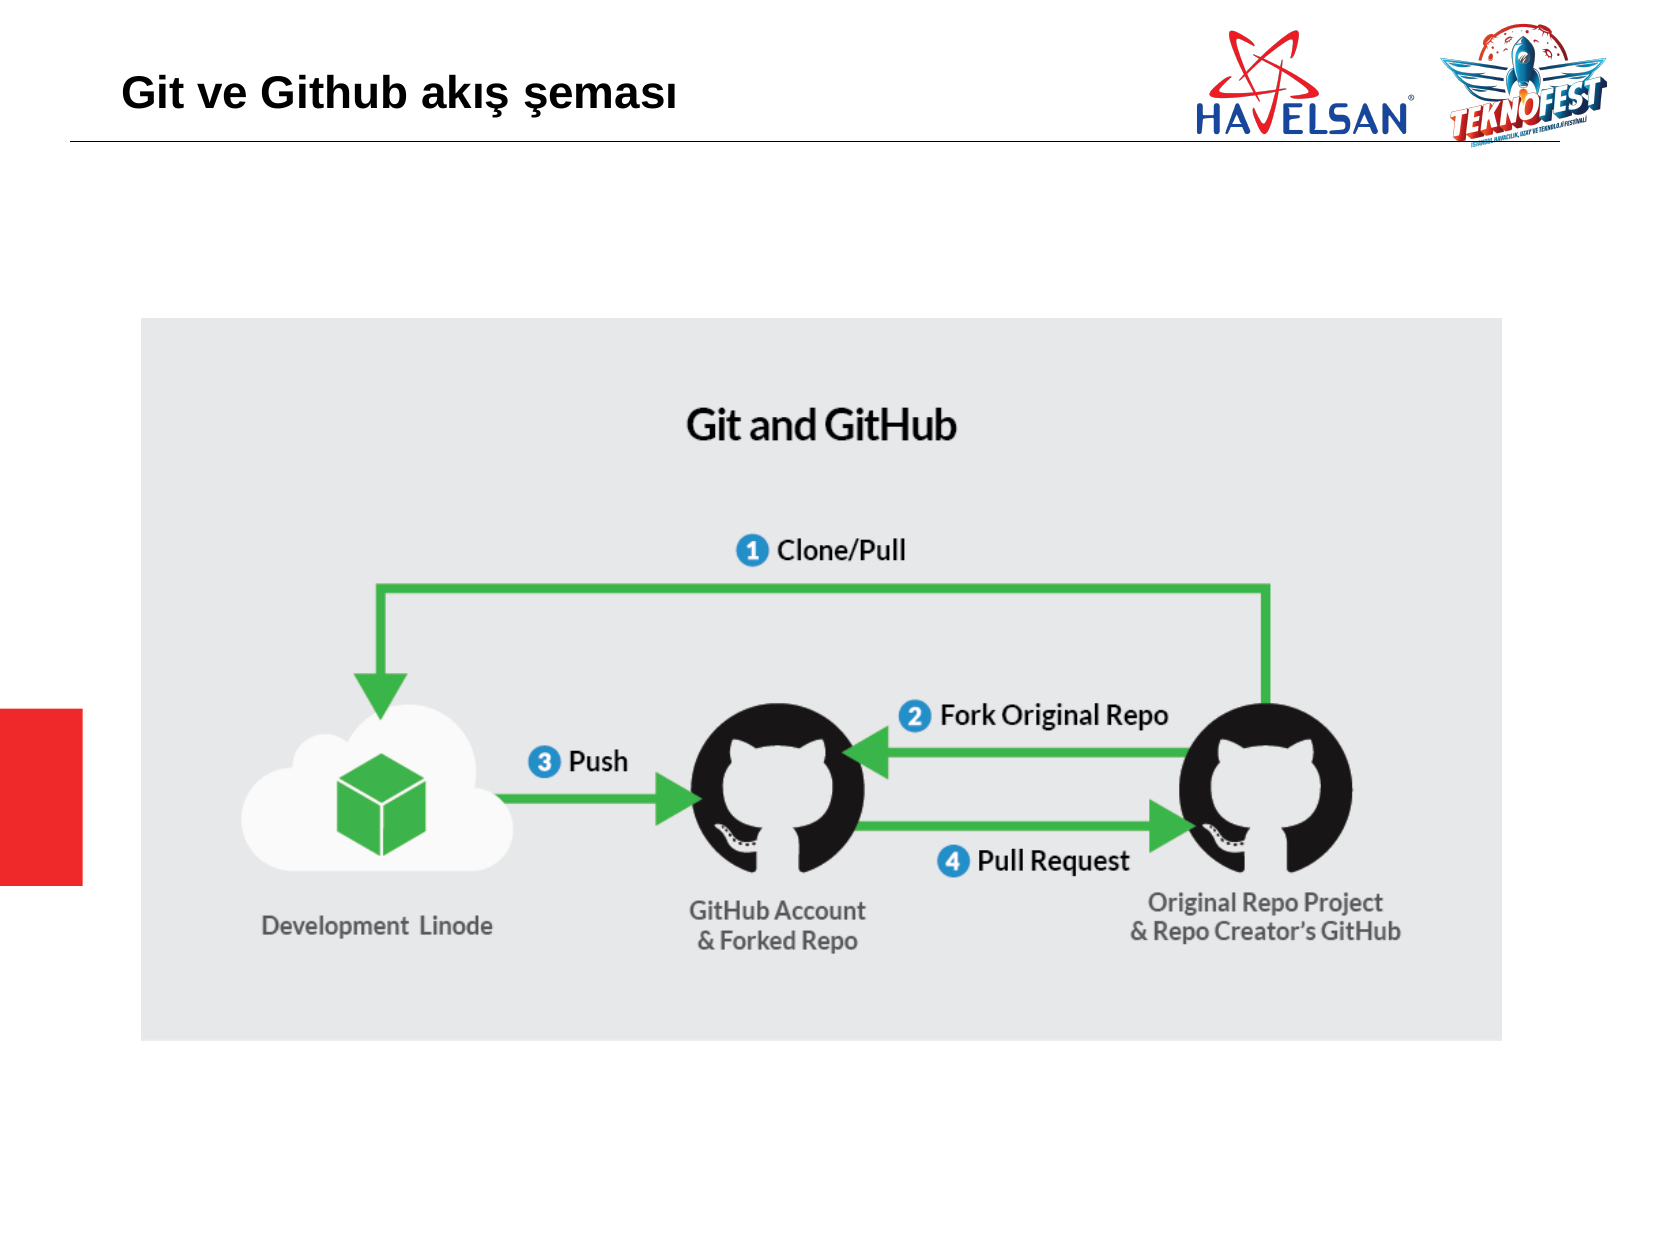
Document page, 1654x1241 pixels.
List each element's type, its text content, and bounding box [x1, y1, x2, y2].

picture [141, 318, 1502, 1041]
text_box Git ve Github akış şeması [106, 59, 1536, 126]
picture [1195, 17, 1630, 154]
